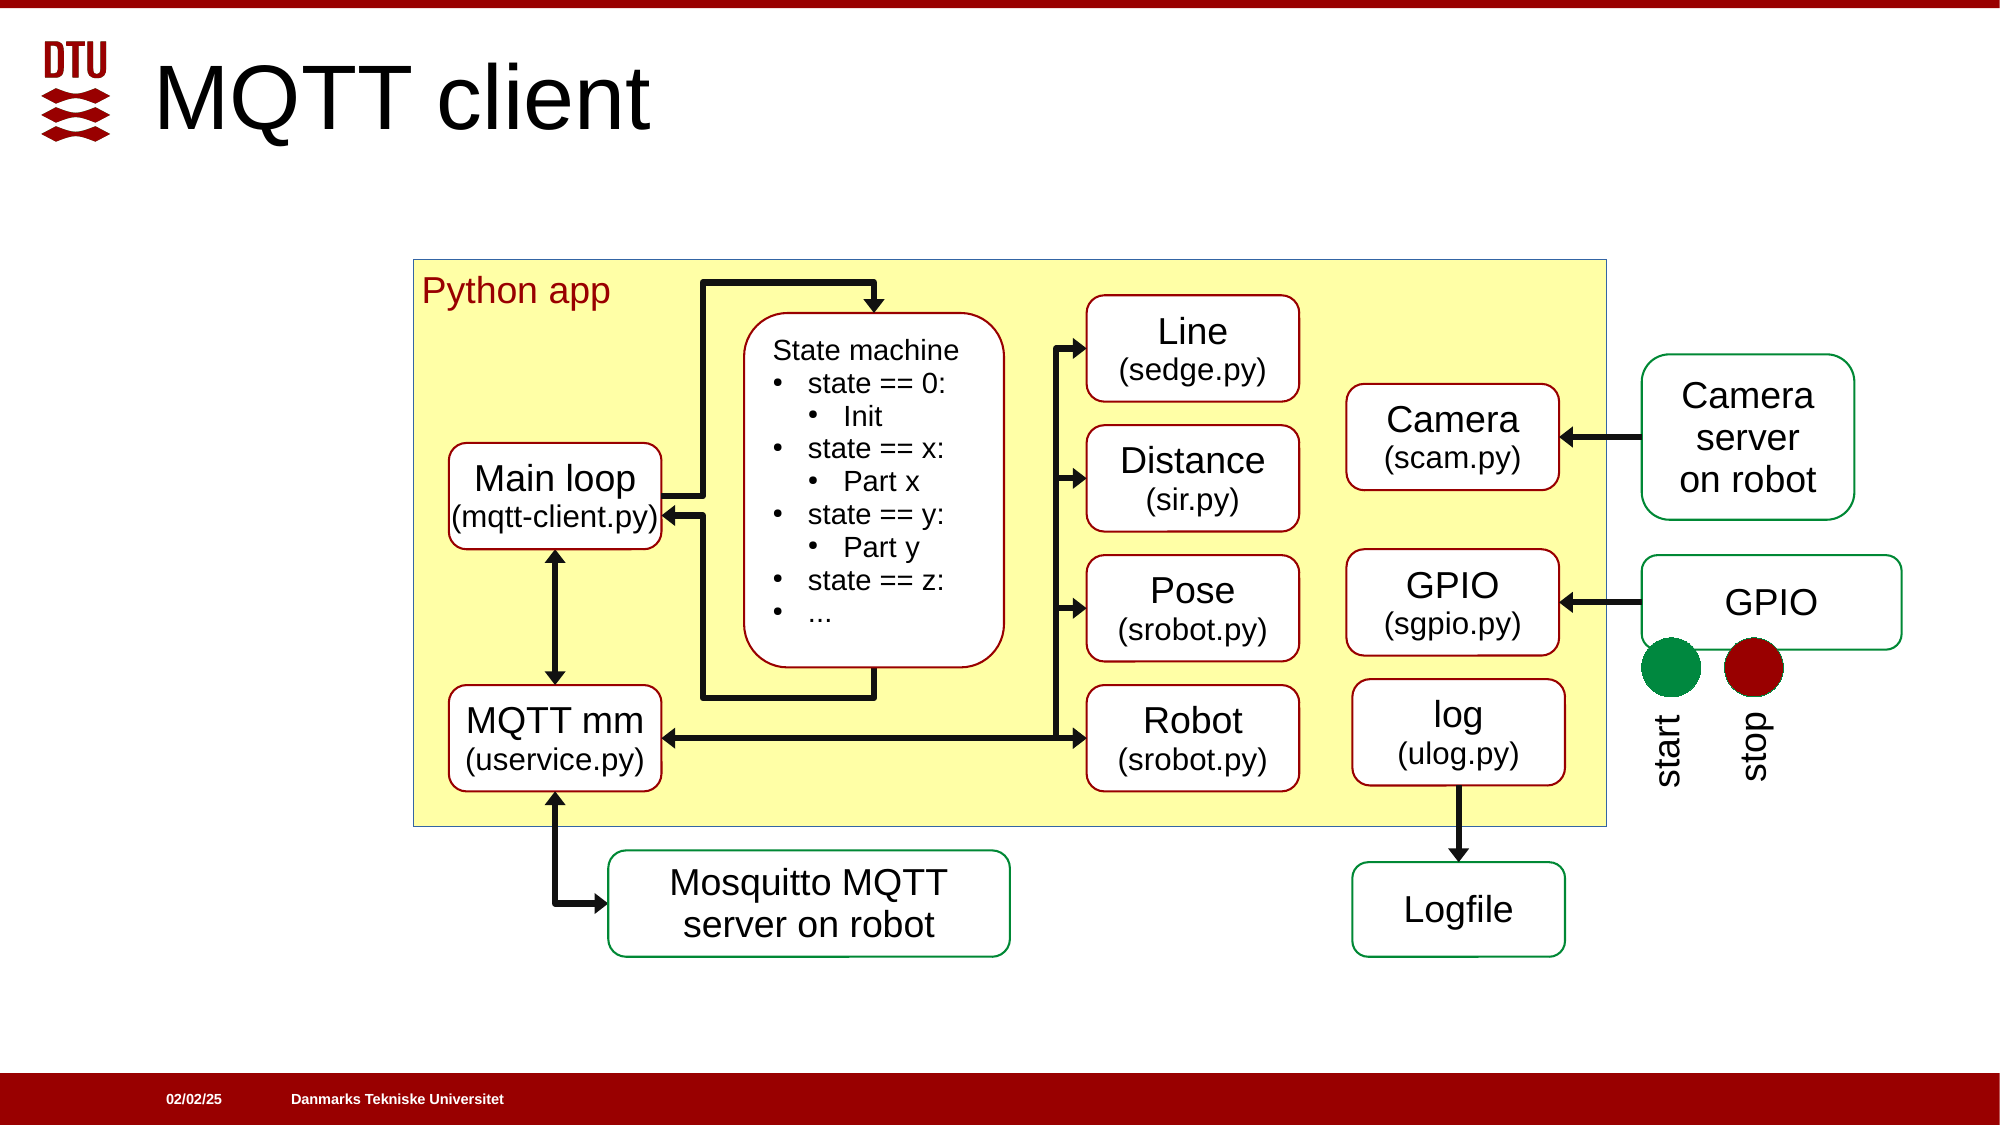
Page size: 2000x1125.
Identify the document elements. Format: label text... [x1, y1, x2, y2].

text_box Python app [406, 262, 626, 319]
text_box MQTT mm (uservice.py) [448, 685, 662, 792]
text_box [413, 259, 1607, 827]
text_box start [1638, 700, 1695, 804]
text_box Robot (srobot.py) [1086, 685, 1300, 792]
text_box GPIO [1641, 555, 1902, 650]
text_box State machine state == 0: Init state == x: Part x state == y: Part y state == z: ... [744, 312, 1004, 668]
text_box Logfile [1352, 862, 1566, 957]
text_box Camera (scam.py) [1346, 383, 1560, 491]
text_box Mosquitto MQTT server on robot [608, 850, 1010, 957]
text_box Camera server on robot [1641, 354, 1855, 520]
text_box Line (sedge.py) [1086, 295, 1300, 402]
text_box Pose (srobot.py) [1086, 555, 1300, 662]
text_box stop [1724, 696, 1782, 798]
text_box log (ulog.py) [1352, 679, 1566, 786]
text_box [662, 287, 872, 694]
text_box GPIO (sgpio.py) [1346, 549, 1560, 656]
text_box Main loop (mqtt-client.py) [448, 442, 662, 550]
title MQTT client [153, 46, 1900, 192]
text_box [1641, 637, 1701, 697]
text_box Distance (sir.py) [1086, 425, 1300, 532]
text_box [1724, 637, 1784, 696]
